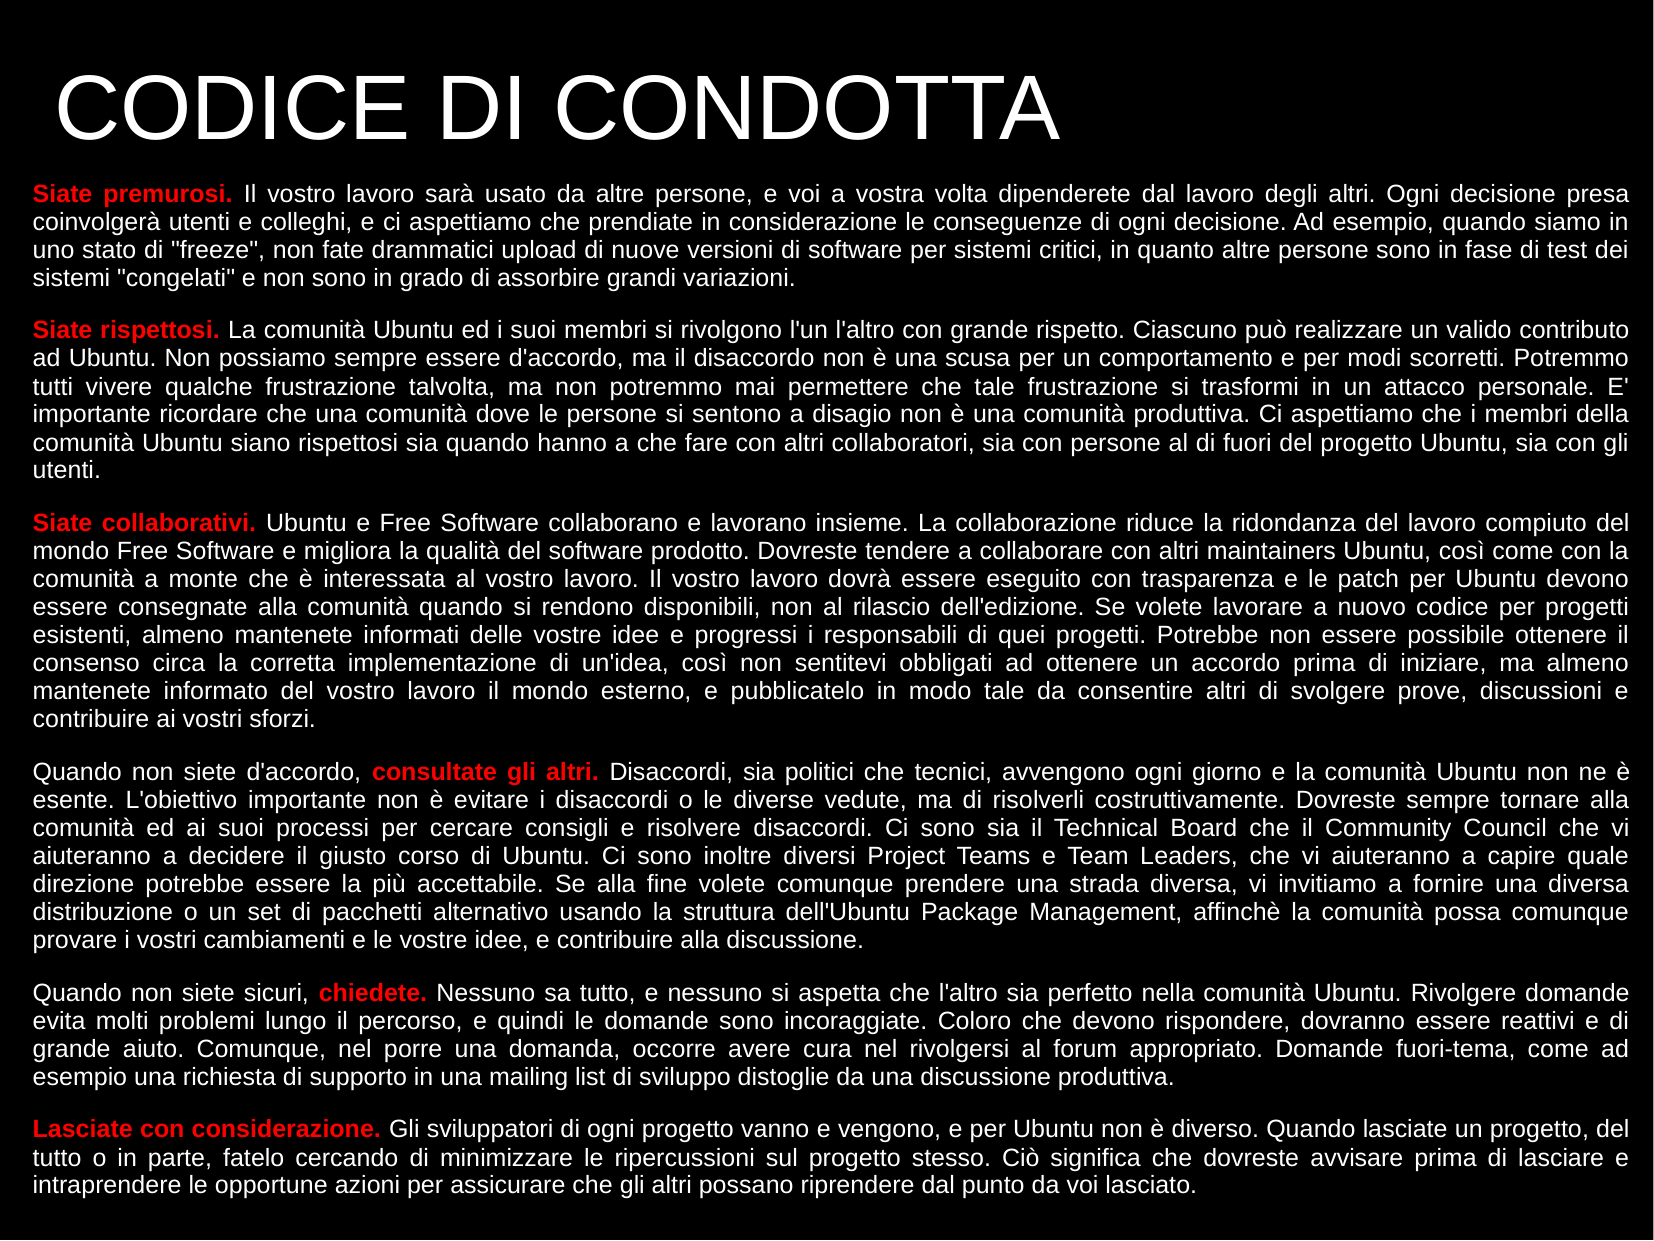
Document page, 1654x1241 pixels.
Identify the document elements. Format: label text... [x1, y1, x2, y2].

text_box CODICE DI CONDOTTA [39, 48, 1565, 172]
text_box Siate premurosi. Il vostro lavoro sarà usato da altre persone, e voi a vostra volta dipenderete dal lavoro degli altri. Ogni decisione presa coinvolgerà utenti e colleghi, e ci aspettiamo che prendiate in considerazione le conseguenze di ogni decisione. Ad esempio, quando siamo in uno stato di "freeze", non fate drammatici upload di nuove versioni di software per sistemi critici, in quanto altre persone sono in fase di test dei sistemi "congelati" e non sono in grado di assorbire grandi variazioni. Siate rispettosi. La comunità Ubuntu ed i suoi membri si rivolgono l'un l'altro con grande rispetto. Ciascuno può realizzare un valido contributo ad Ubuntu. Non possiamo sempre essere d'accordo, ma il disaccordo non è una scusa per un comportamento e per modi scorretti. Potremmo tutti vivere qualche frustrazione talvolta, ma non potremmo mai permettere che tale frustrazione si trasformi in un attacco personale. E' importante ricordare che una comunità dove le persone si sentono a disagio non è una comunità produttiva. Ci aspettiamo che i membri della comunità Ubuntu siano rispettosi sia quando hanno a che fare con altri collaboratori, sia con persone al di fuori del progetto Ubuntu, sia con gli utenti. Siate collaborativi. Ubuntu e Free Software collaborano e lavorano insieme. La collaborazione riduce la ridondanza del lavoro compiuto del mondo Free Software e migliora la qualità del software prodotto. Dovreste tendere a collaborare con altri maintainers Ubuntu, così come con la comunità a monte che è interessata al vostro lavoro. Il vostro lavoro dovrà essere eseguito con trasparenza e le patch per Ubuntu devono essere consegnate alla comunità quando si rendono disponibili, non al rilascio dell'edizione. Se volete lavorare a nuovo codice per progetti esistenti, almeno mantenete informati delle vostre idee e progressi i responsabili di quei progetti. Potrebbe non essere possibile ottenere il consenso circa la corretta implementazione di un'idea, così non sentitevi obbligati ad ottenere un accordo prima di iniziare, ma almeno mantenete informato del vostro lavoro il mondo esterno, e pubblicatelo in modo tale da consentire altri di svolgere prove, discussioni e contribuire ai vostri sforzi. Quando non siete d'accordo, consultate gli altri. Disaccordi, sia politici che tecnici, avvengono ogni giorno e la comunità Ubuntu non ne è esente. L'obiettivo importante non è evitare i disaccordi o le diverse vedute, ma di risolverli costruttivamente. Dovreste sempre tornare alla comunità ed ai suoi processi per cercare consigli e risolvere disaccordi. Ci sono sia il Technical Board che il Community Council che vi aiuteranno a decidere il giusto corso di Ubuntu. Ci sono inoltre diversi Project Teams e Team Leaders, che vi aiuteranno a capire quale direzione potrebbe essere la più accettabile. Se alla fine volete comunque prendere una strada diversa, vi invitiamo a fornire una diversa distribuzione o un set di pacchetti alternativo usando la struttura dell'Ubuntu Package Management, affinchè la comunità possa comunque provare i vostri cambiamenti e le vostre idee, e contribuire alla discussione. Quando non siete sicuri, chiedete. Nessuno sa tutto, e nessuno si aspetta che l'altro sia perfetto nella comunità Ubuntu. Rivolgere domande evita molti problemi lungo il percorso, e quindi le domande sono incoraggiate. Coloro che devono rispondere, dovranno essere reattivi e di grande aiuto. Comunque, nel porre una domanda, occorre avere cura nel rivolgersi al forum appropriato. Domande fuori-tema, come ad esempio una richiesta di supporto in una mailing list di sviluppo distoglie da una discussione produttiva. Lasciate con considerazione. Gli sviluppatori di ogni progetto vanno e vengono, e per Ubuntu non è diverso. Quando lasciate un progetto, del tutto o in parte, fatelo cercando di minimizzare le ripercussioni sul progetto stesso. Ciò significa che dovreste avvisare prima di lasciare e intraprendere le opportune azioni per assicurare che gli altri possano riprendere dal punto da voi lasciato. [18, 172, 1648, 1241]
